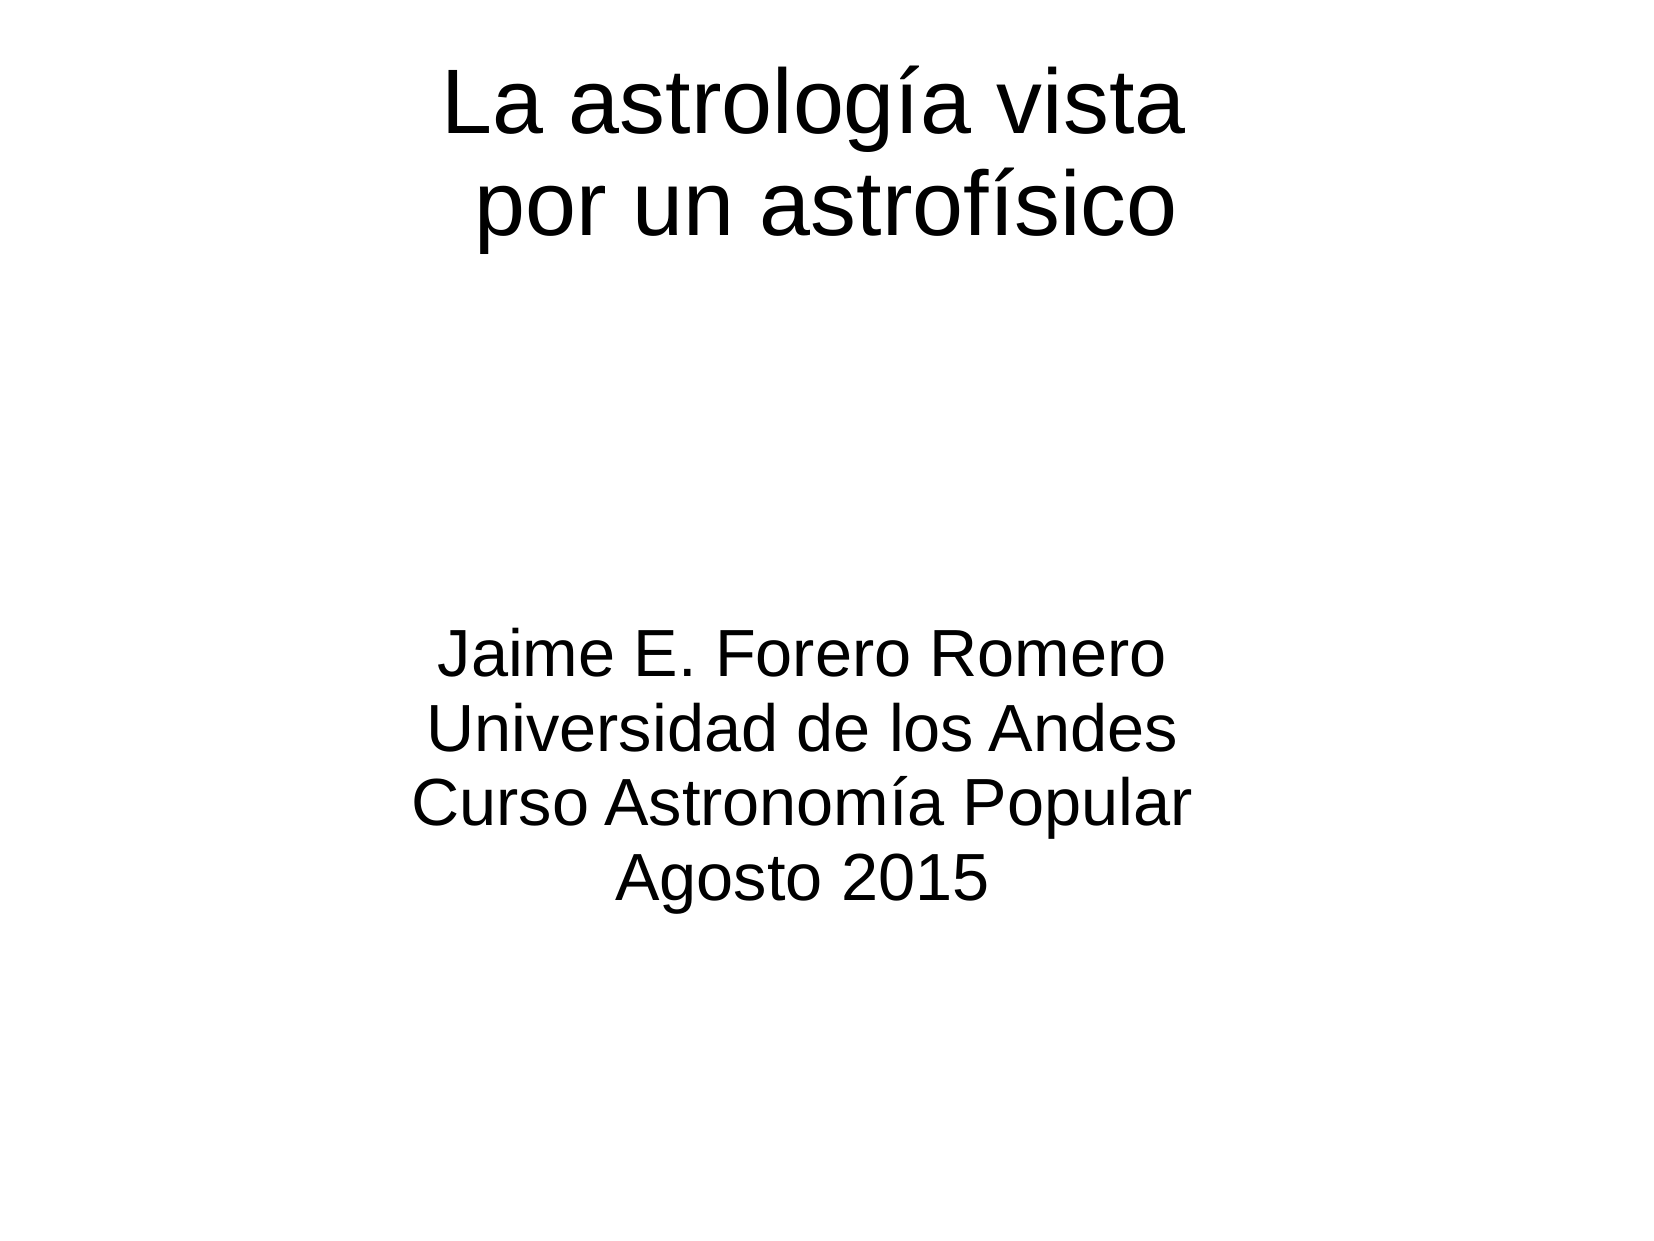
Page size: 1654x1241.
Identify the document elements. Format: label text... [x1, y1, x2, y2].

subtitle Jaime E. Forero Romero Universidad de los Andes Curso Astronomía Popular Agosto 2015 [74, 405, 1531, 1126]
title La astrología vista por un astrofísico [82, 49, 1571, 257]
